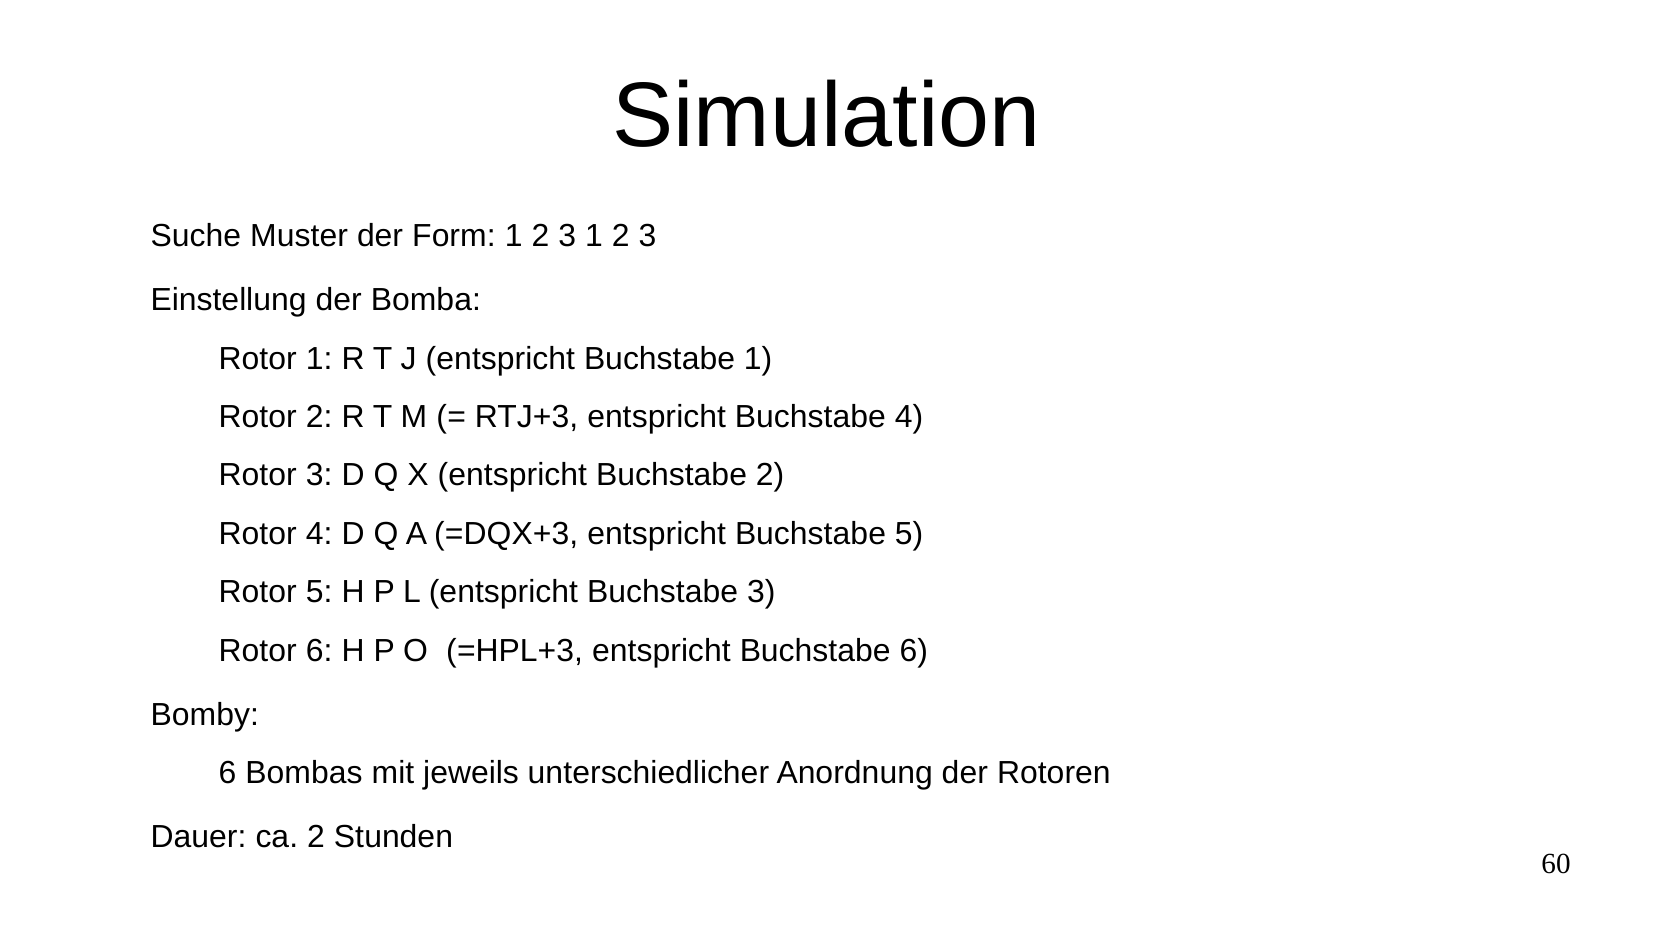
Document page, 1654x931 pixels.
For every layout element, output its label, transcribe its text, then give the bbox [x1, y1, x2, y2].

list Suche Muster der Form: 1 2 3 1 2 3 Einstellung der Bomba: Rotor 1: R T J (entspricht Buchstabe 1) Rotor 2: R T M (= RTJ+3, entspricht Buchstabe 4) Rotor 3: D Q X (entspricht Buchstabe 2) Rotor 4: D Q A (=DQX+3, entspricht Buchstabe 5) Rotor 5: H P L (entspricht Buchstabe 3) Rotor 6: H P O (=HPL+3, entspricht Buchstabe 6) Bomby: 6 Bombas mit jeweils unterschiedlicher Anordnung der Rotoren Dauer: ca. 2 Stunden [82, 217, 1571, 857]
title Simulation [82, 37, 1571, 193]
